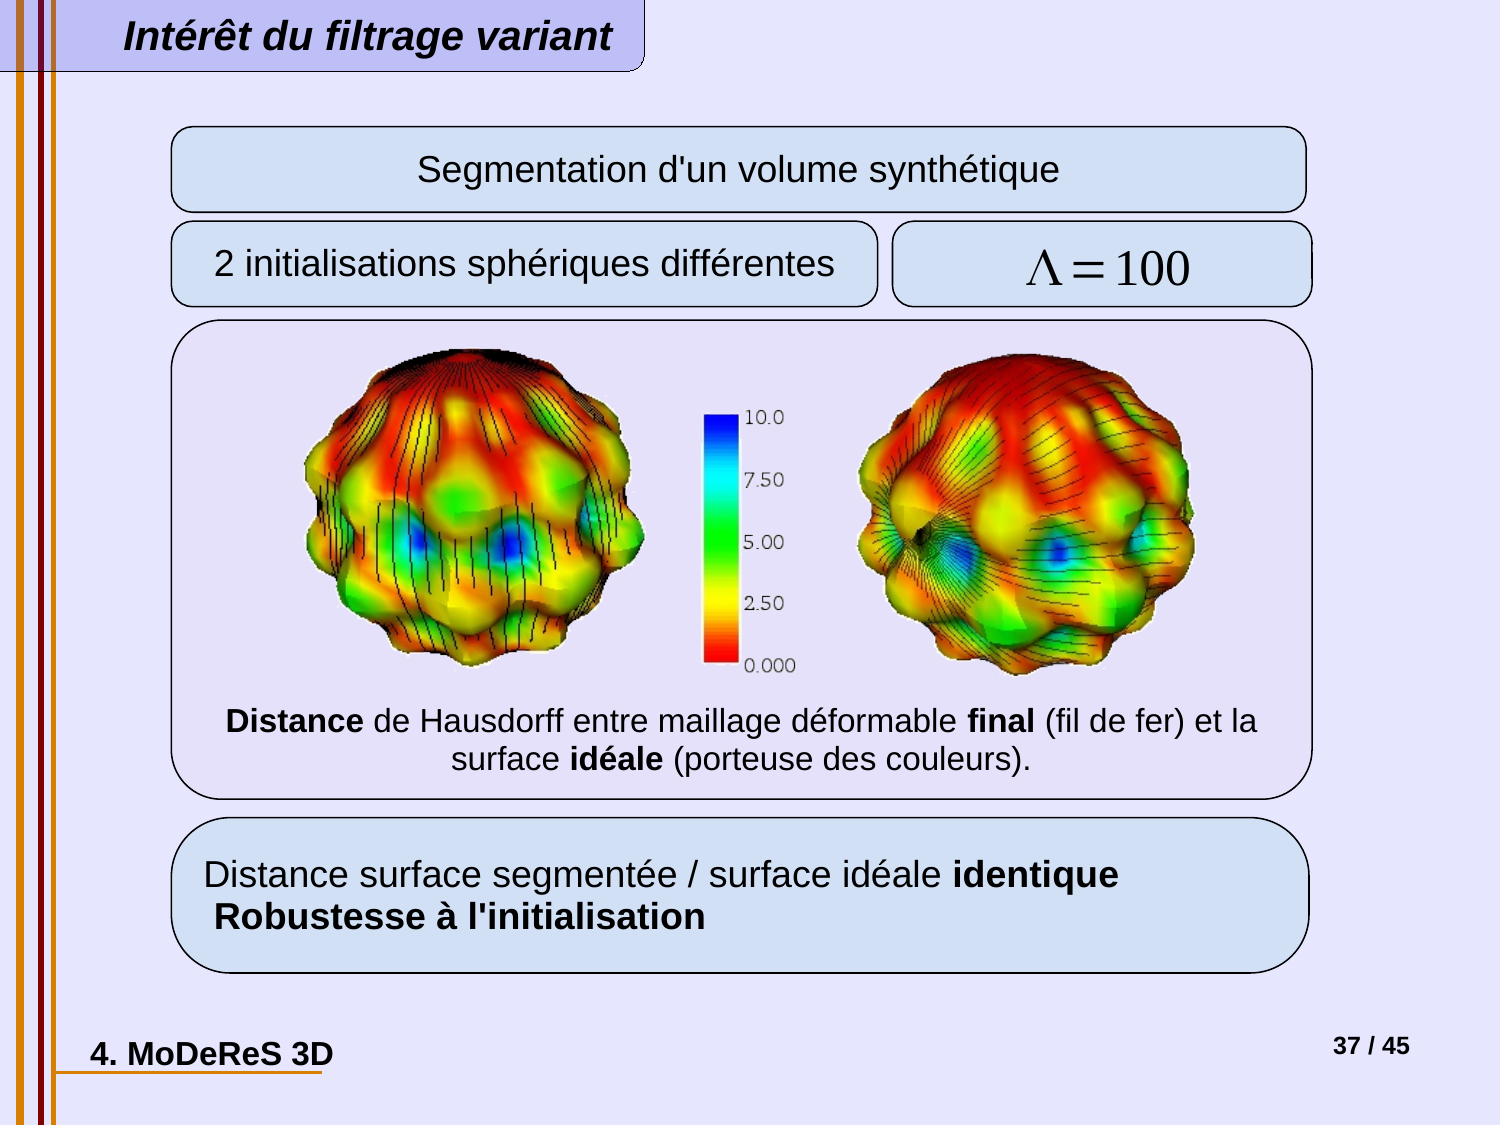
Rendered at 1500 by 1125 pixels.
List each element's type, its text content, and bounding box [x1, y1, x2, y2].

text_box Intérêt du filtrage variant [0, 0, 645, 72]
picture [822, 341, 1221, 696]
text_box Distance surface segmentée / surface idéale identique Robustesse à l'initialisation [171, 817, 1310, 973]
text_box [892, 221, 1313, 307]
text_box Segmentation d'un volume synthétique [171, 126, 1307, 213]
text_box 2 initialisations sphériques différentes [171, 221, 878, 307]
text_box Distance de Hausdorff entre maillage déformable final (fil de fer) et la surface idéale (porteuse des couleurs). [171, 320, 1313, 800]
chart [1013, 239, 1203, 298]
title 4. MoDeReS 3D [75, 1027, 597, 1080]
picture [230, 336, 810, 699]
